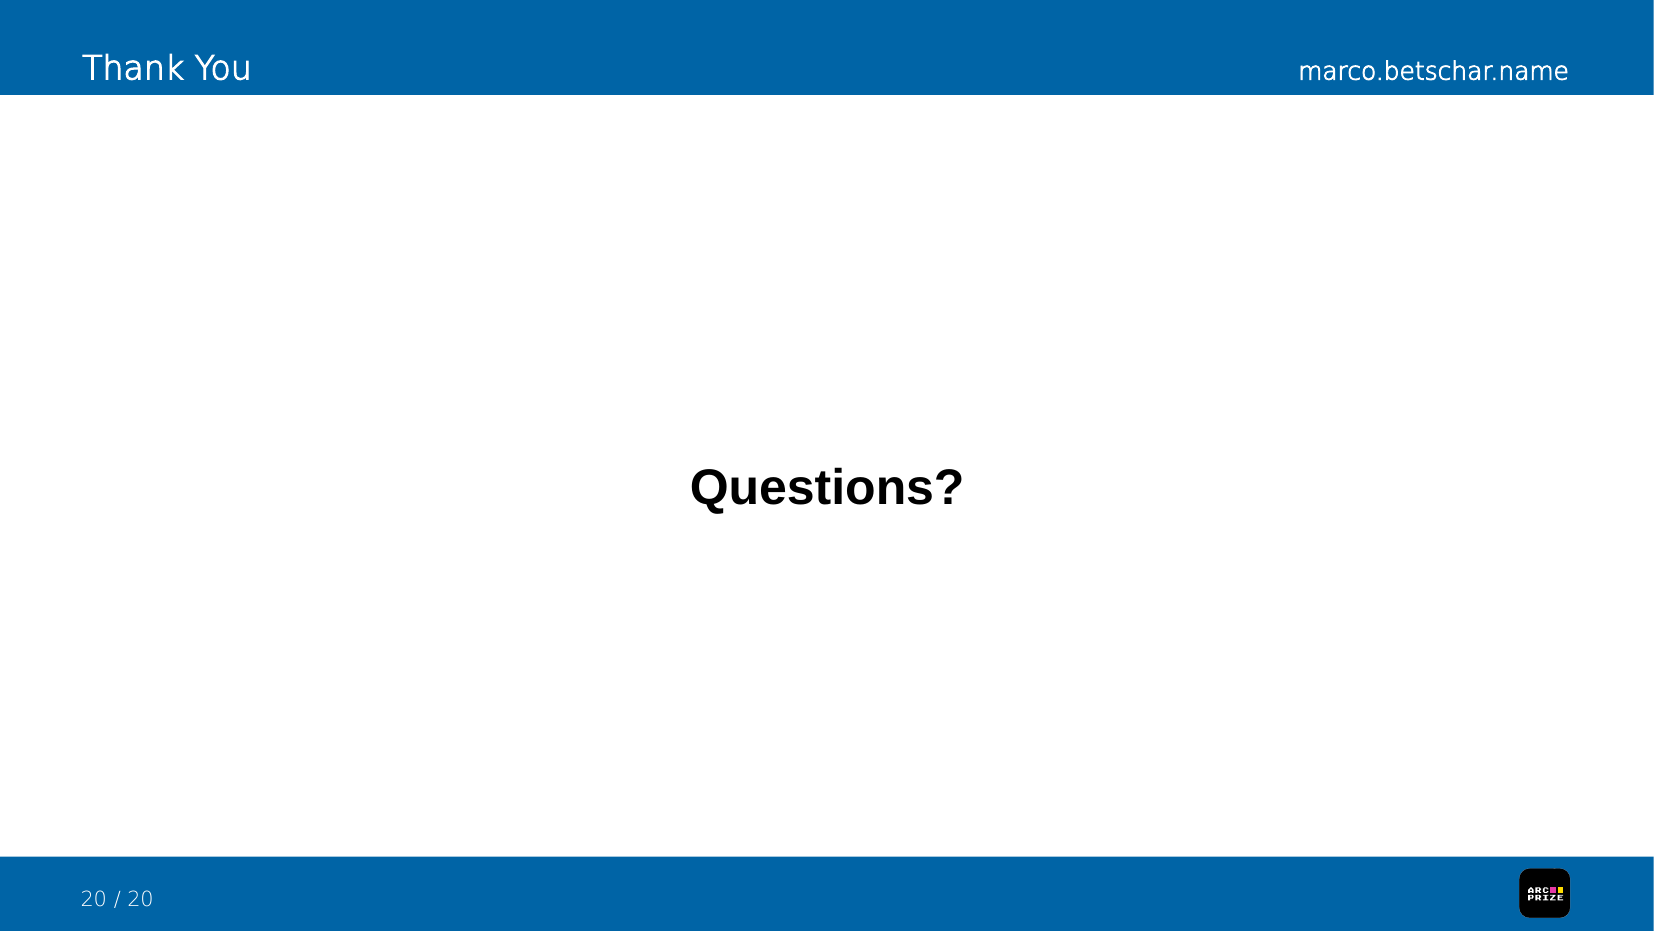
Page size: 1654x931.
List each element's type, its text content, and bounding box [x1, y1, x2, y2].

title Thank You [82, 48, 788, 88]
text_box Questions? [80, 173, 1575, 802]
picture [1519, 868, 1571, 918]
